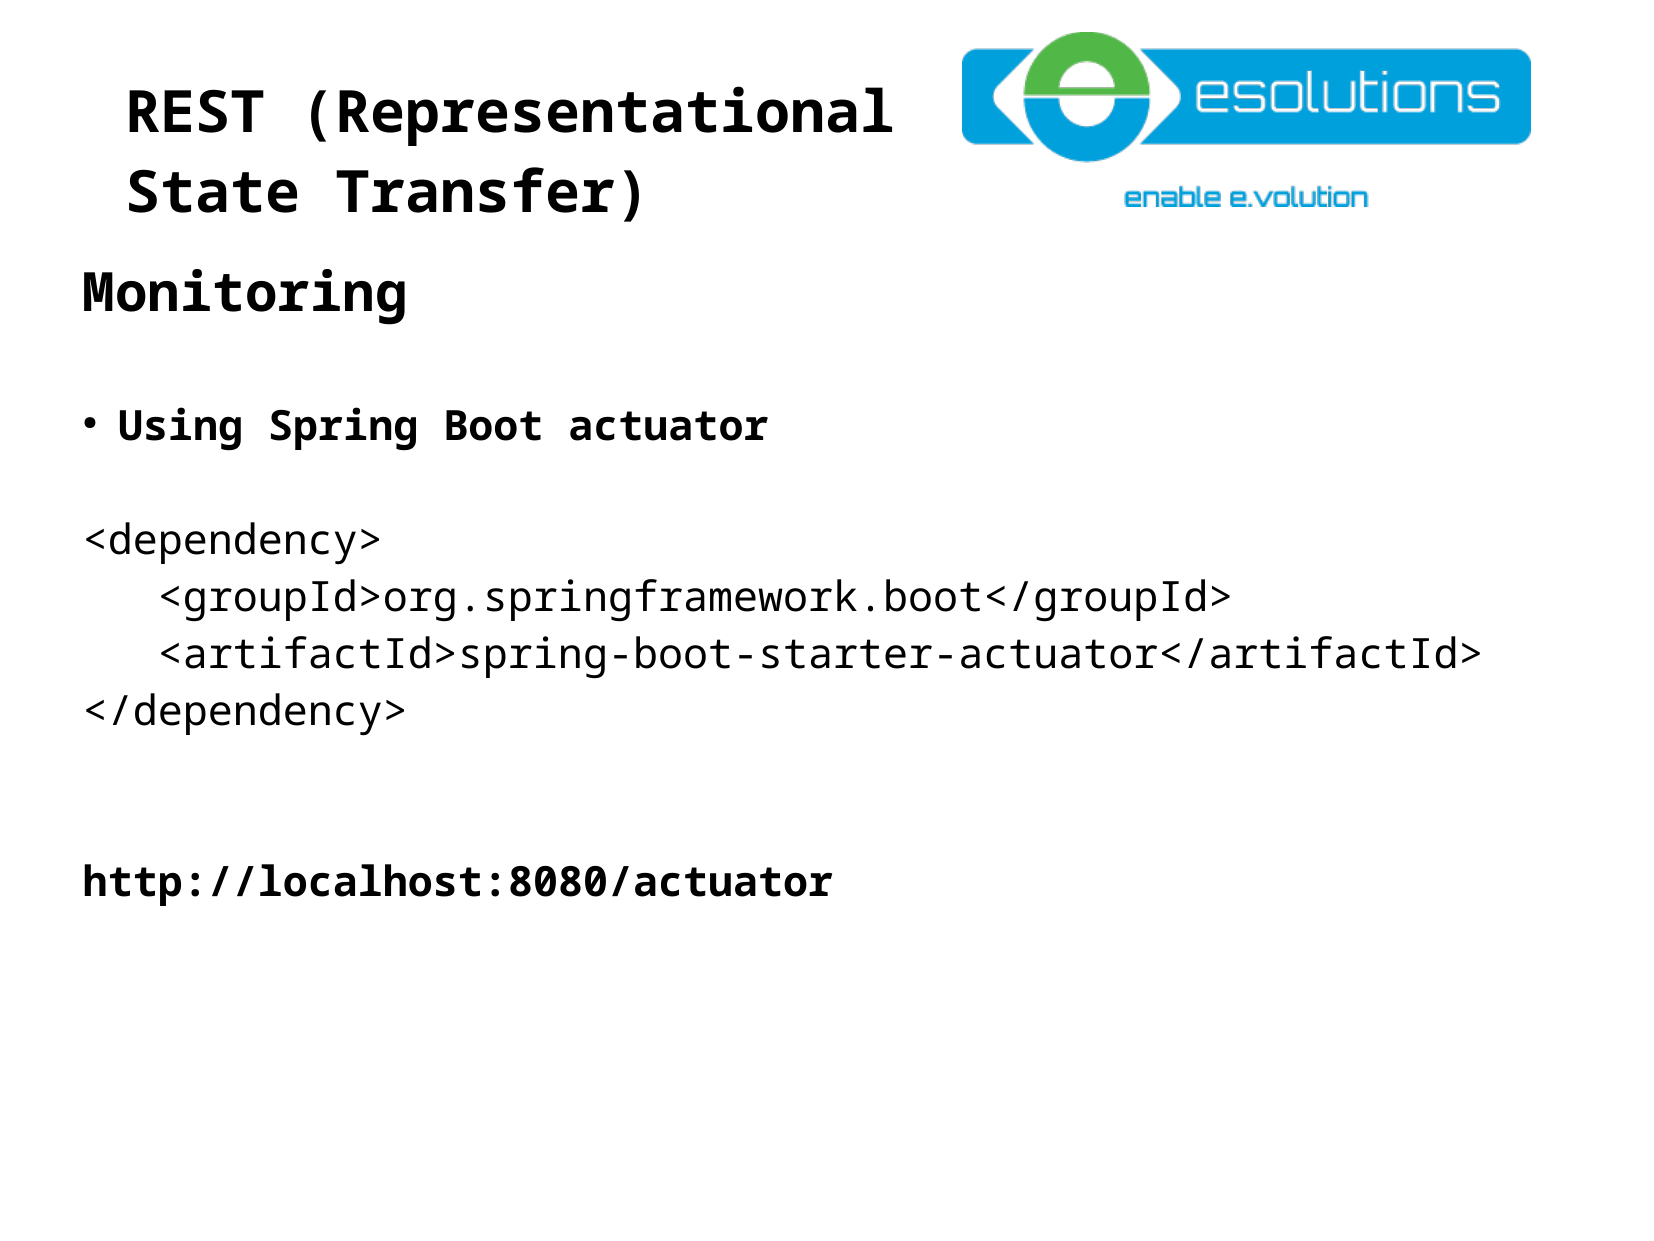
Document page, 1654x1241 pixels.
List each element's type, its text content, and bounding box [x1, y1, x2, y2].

text_box REST (Representational State Transfer) [75, 63, 916, 217]
subtitle Monitoring Using Spring Boot actuator <dependency> <groupId>org.springframework.boot</groupId> <artifactId>spring-boot-starter-actuator</artifactId> </dependency> http://localhost:8080/actuator [82, 14, 1571, 1205]
